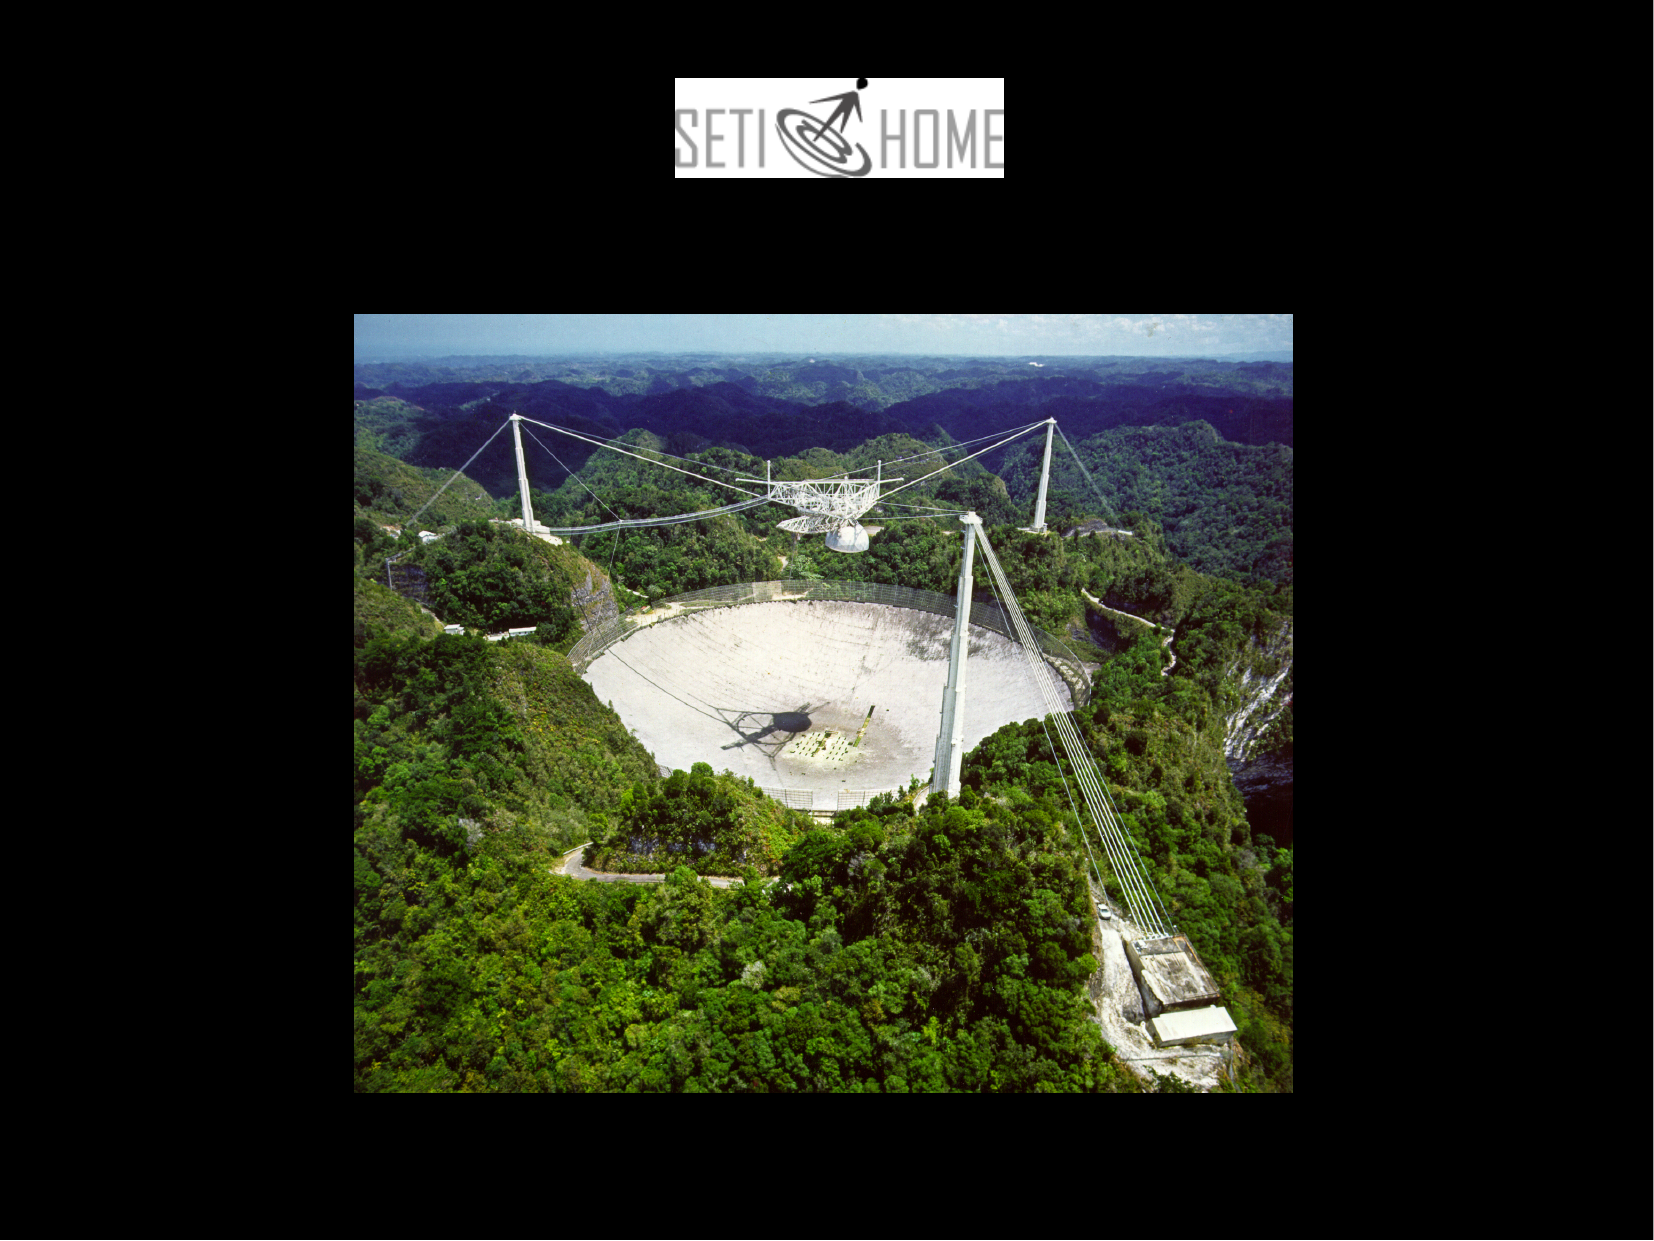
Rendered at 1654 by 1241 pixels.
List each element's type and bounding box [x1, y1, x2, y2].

picture [675, 78, 1004, 178]
picture [354, 314, 1293, 1093]
subtitle [82, 290, 1571, 1109]
